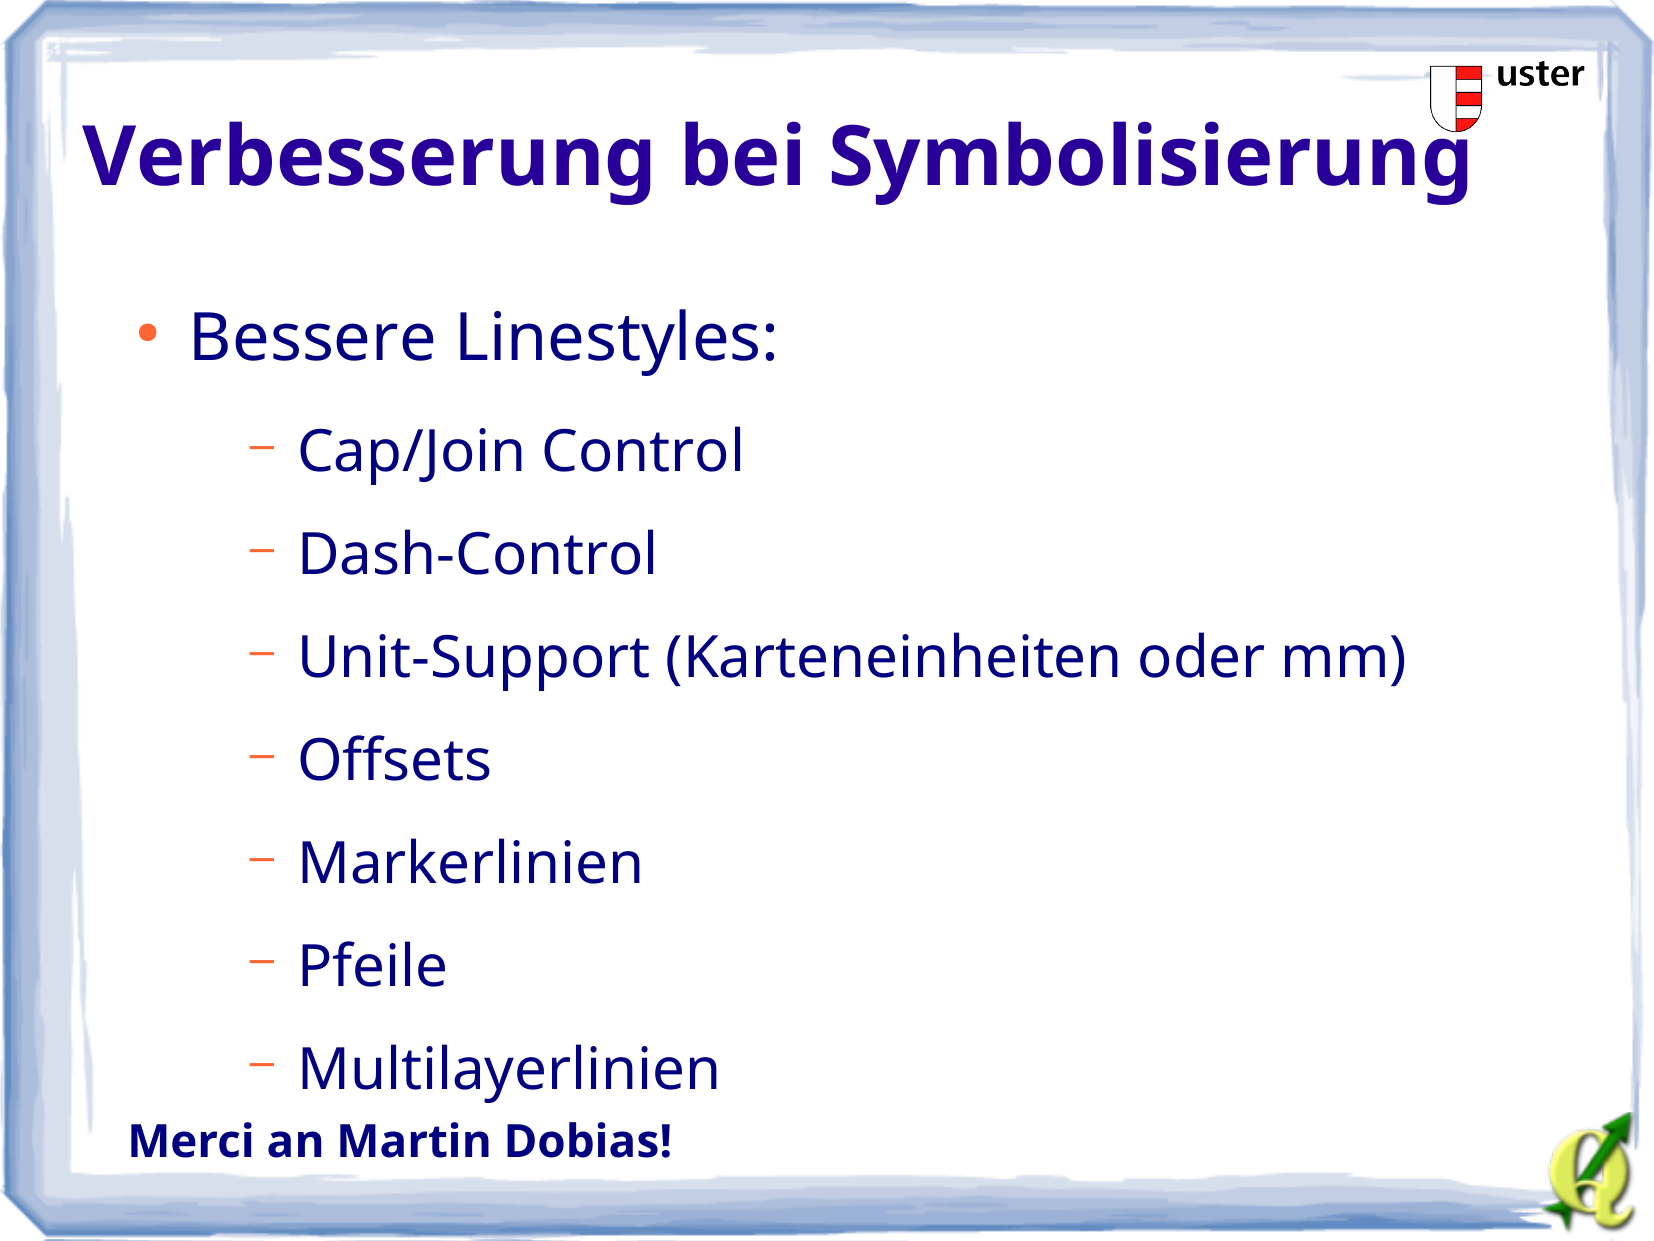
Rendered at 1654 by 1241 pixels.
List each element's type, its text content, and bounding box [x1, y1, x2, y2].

picture [0, 0, 1654, 1241]
title Verbesserung bei Symbolisierung [82, 56, 1571, 250]
text_box Merci an Martin Dobias! [112, 1100, 645, 1169]
list Bessere Linestyles: Cap/Join Control Dash-Control Unit-Support (Karteneinheiten oder mm) Offsets Markerlinien Pfeile Multilayerlinien [118, 289, 1571, 1094]
